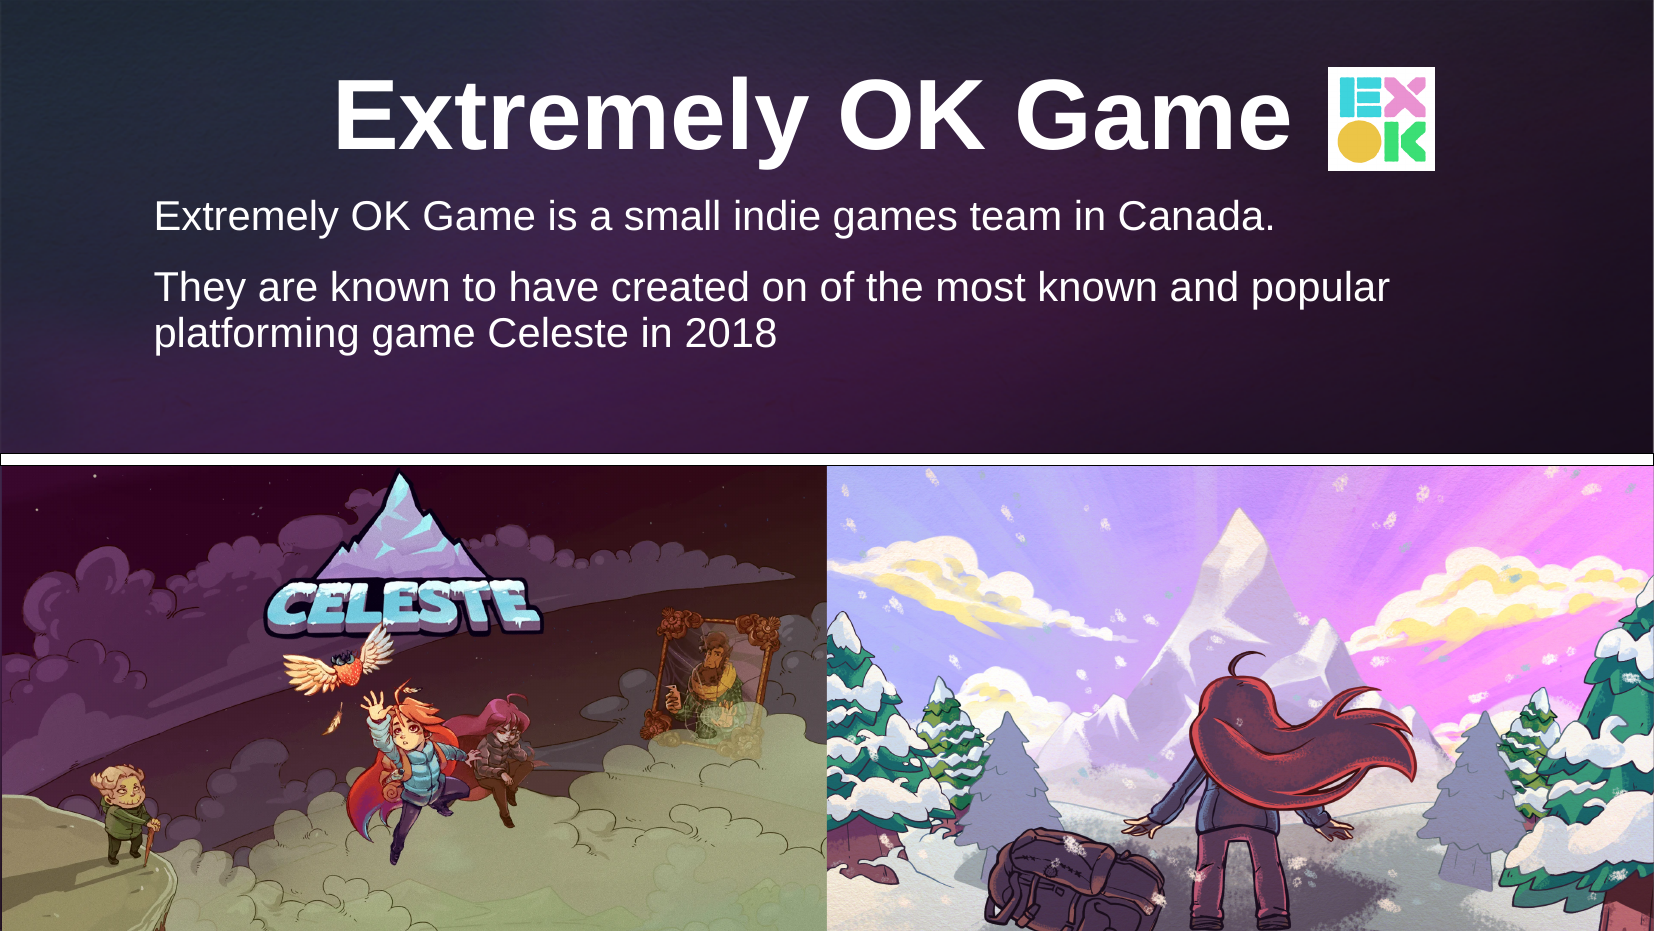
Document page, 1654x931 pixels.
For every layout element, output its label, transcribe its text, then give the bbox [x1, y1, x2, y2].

picture [1328, 67, 1435, 171]
title Extremely OK Game [82, 37, 1571, 192]
text_box [0, 453, 1654, 466]
list Extremely OK Game is a small indie games team in Canada. They are known to have created on of the most known and popular platforming game Celeste in 2018 [82, 192, 1571, 453]
picture [0, 466, 1654, 931]
picture [0, 0, 1654, 453]
